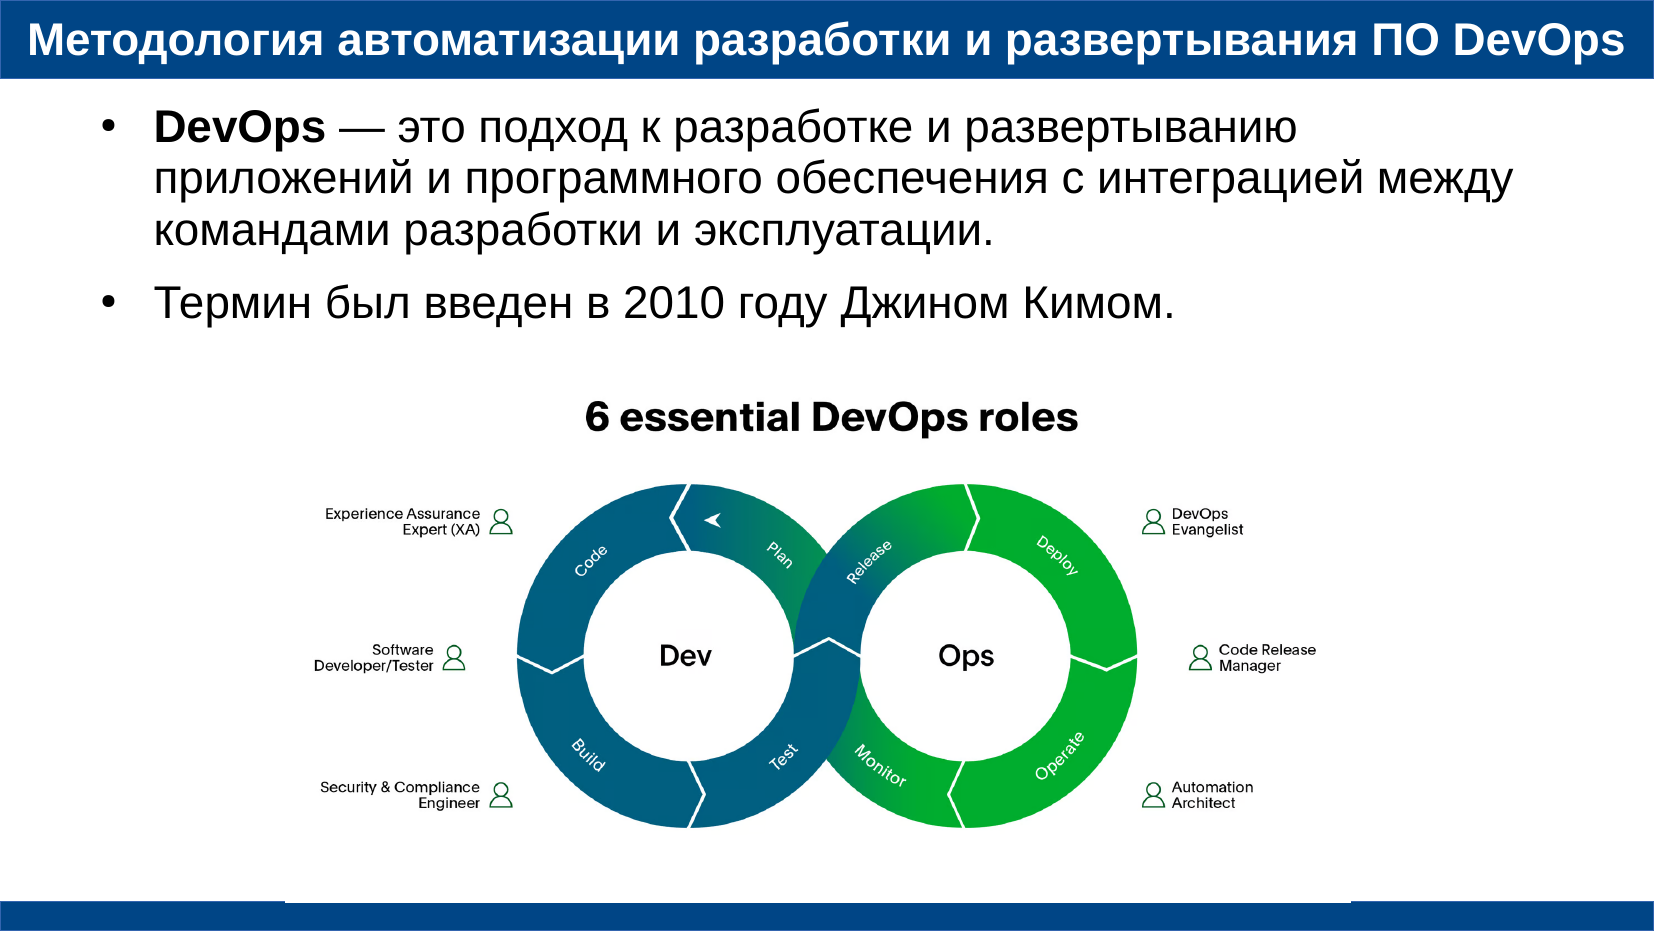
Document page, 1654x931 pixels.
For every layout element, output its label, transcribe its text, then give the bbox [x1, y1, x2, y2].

list DevOps — это подход к разработке и развертыванию приложений и программного обеспечения с интеграцией между командами разработки и эксплуатации. Термин был введен в 2010 году Джином Кимом. [82, 101, 1571, 359]
picture [285, 344, 1351, 903]
title Методология автоматизации разработки и развертывания ПО DevOps [0, 0, 1654, 79]
